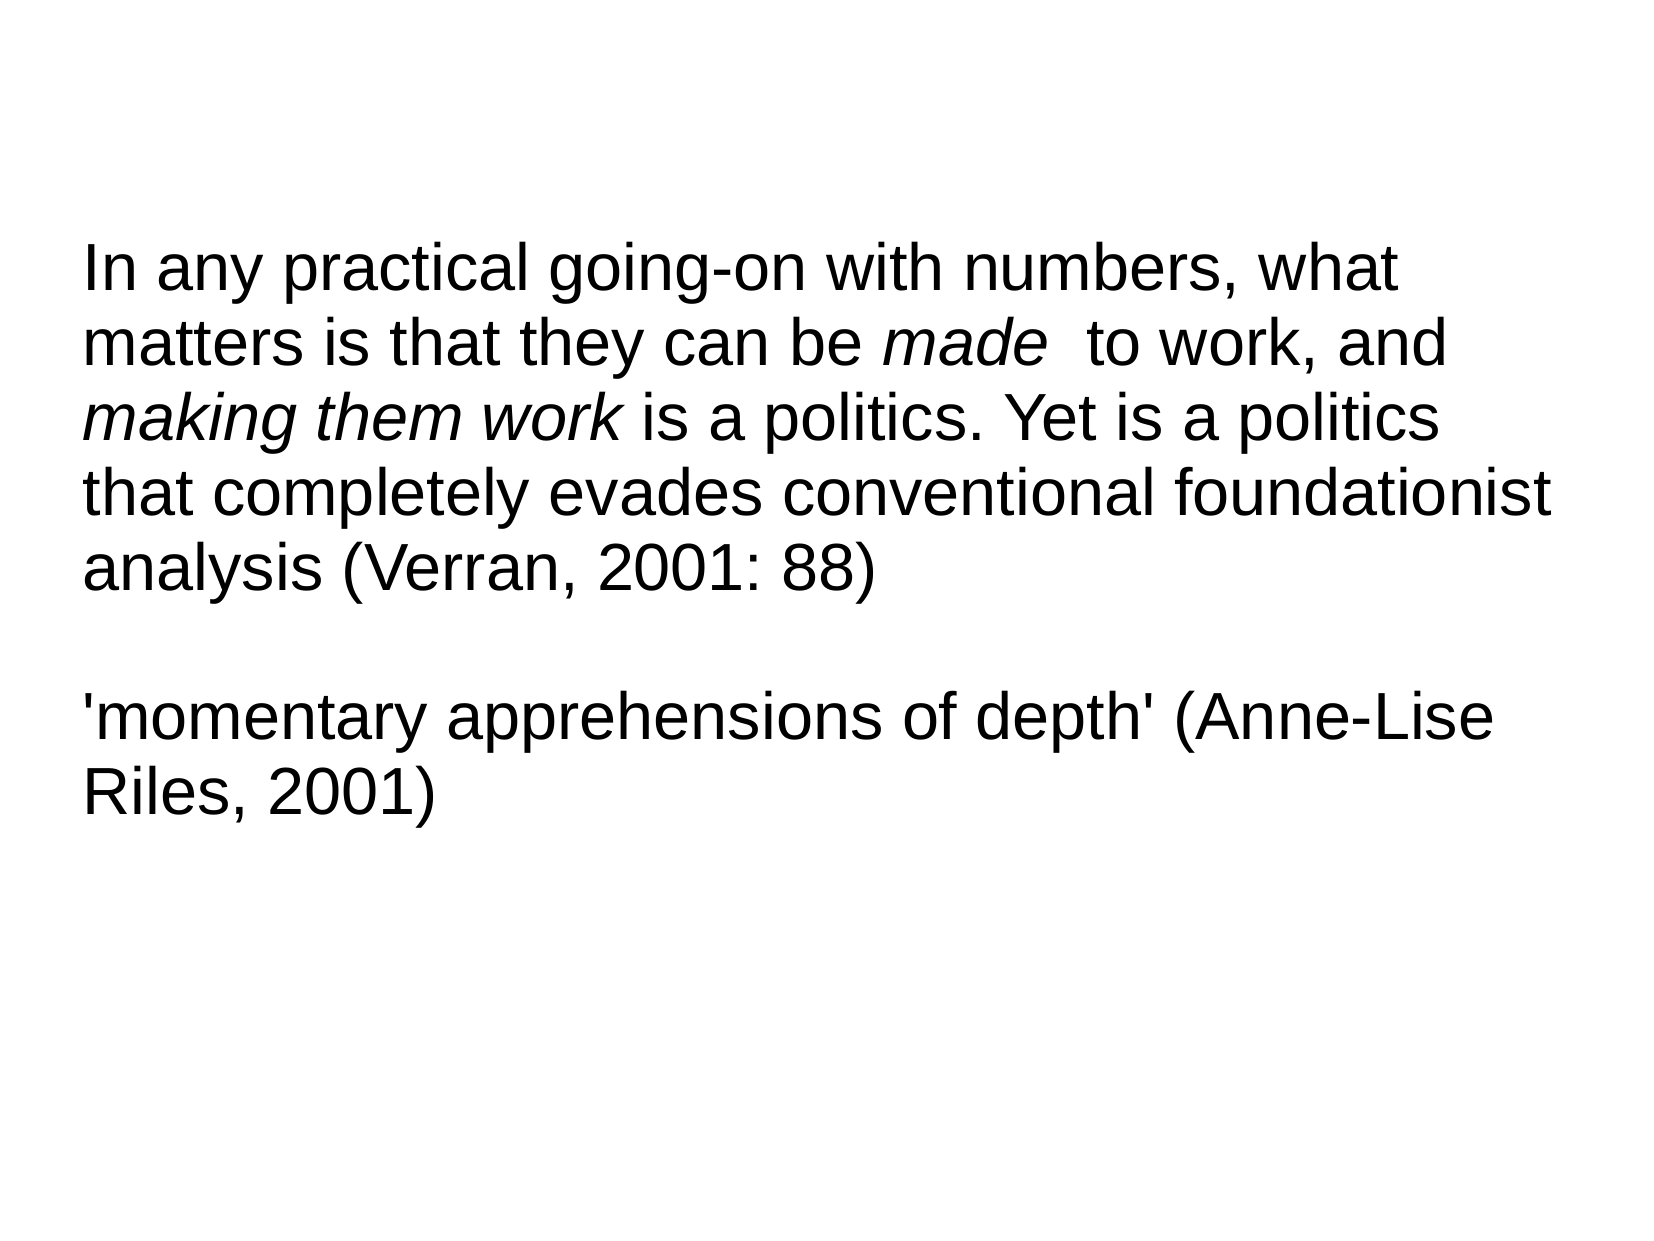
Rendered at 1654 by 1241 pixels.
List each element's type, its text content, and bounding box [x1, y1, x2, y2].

subtitle In any practical going-on with numbers, what matters is that they can be made to work, and making them work is a politics. Yet is a politics that completely evades conventional foundationist analysis (Verran, 2001: 88) 'momentary apprehensions of depth' (Anne-Lise Riles, 2001) [82, 49, 1571, 1010]
